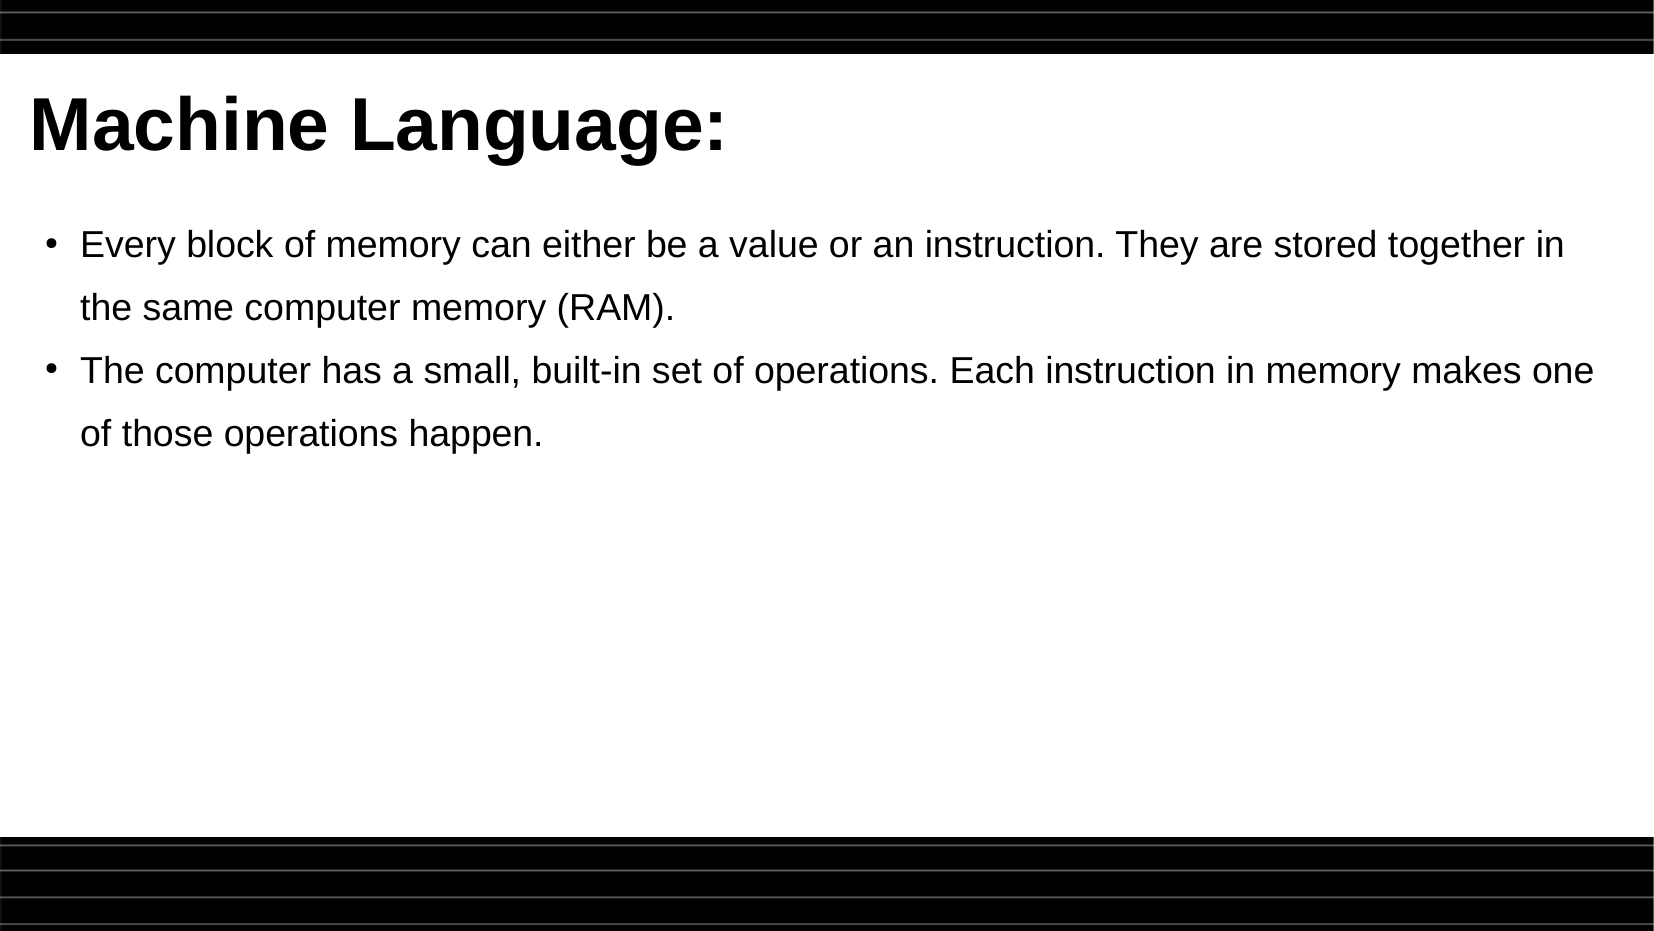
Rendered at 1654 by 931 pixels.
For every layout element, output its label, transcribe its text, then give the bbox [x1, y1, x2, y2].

text_box Every block of memory can either be a value or an instruction. They are stored together in the same computer memory (RAM). The computer has a small, built-in set of operations. Each instruction in memory makes one of those operations happen. [30, 195, 1621, 462]
text_box Machine Language: [15, 75, 1591, 174]
picture [0, 0, 1654, 54]
picture [0, 837, 1654, 931]
